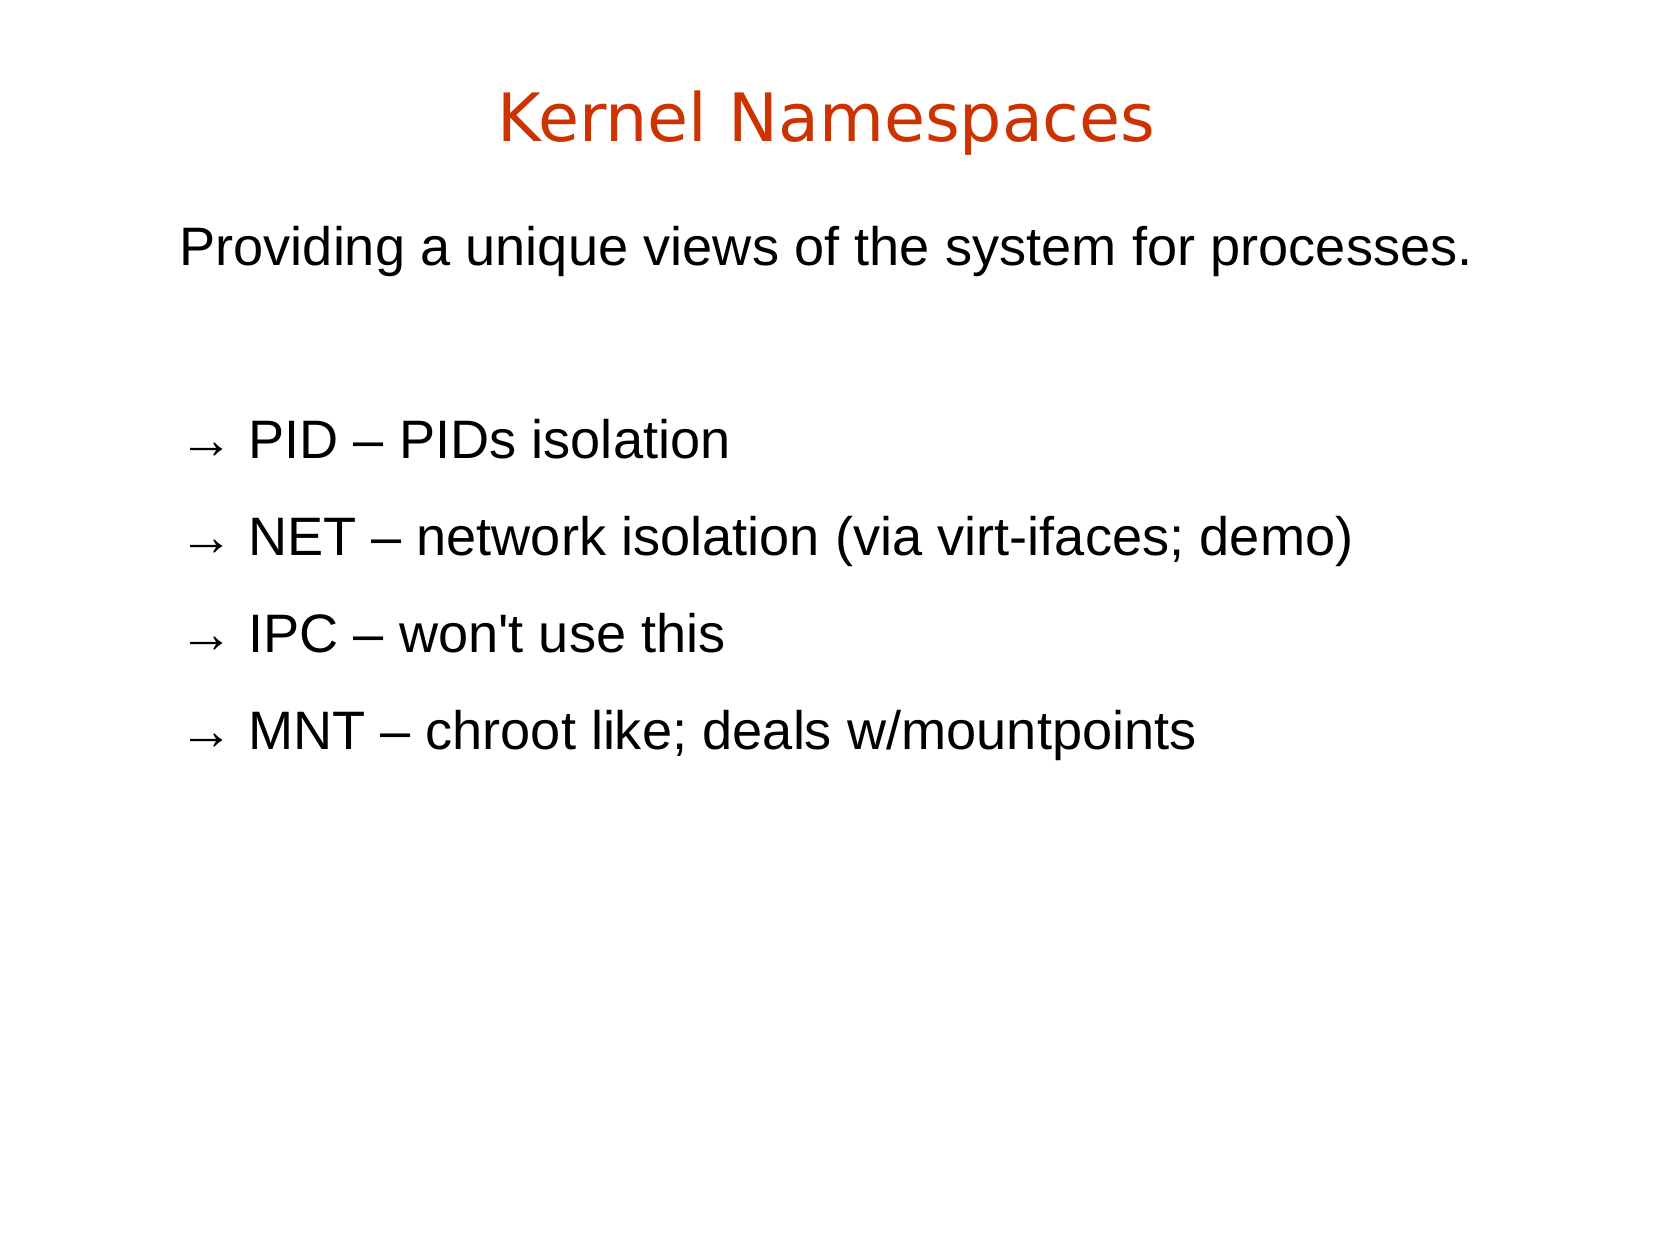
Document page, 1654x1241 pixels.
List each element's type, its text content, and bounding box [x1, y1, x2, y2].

text_box Kernel Namespaces [482, 72, 1171, 166]
text_box Providing a unique views of the system for processes. → PID – PIDs isolation → NET – network isolation (via virt-ifaces; demo) → IPC – won't use this → MNT – chroot like; deals w/mountpoints [164, 178, 1489, 738]
